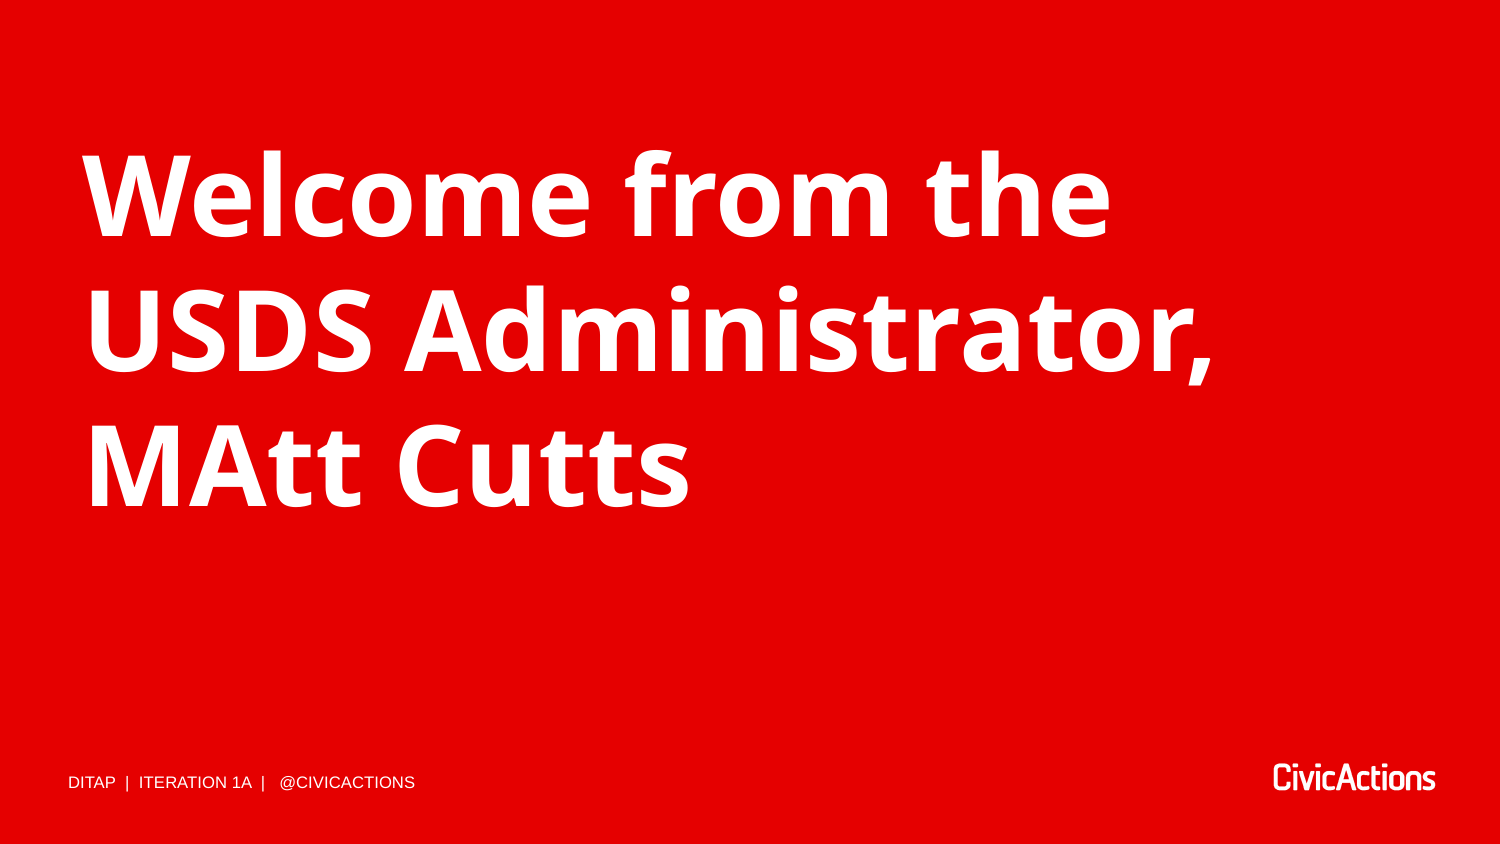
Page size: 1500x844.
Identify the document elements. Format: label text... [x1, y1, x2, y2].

title Welcome from the USDS Administrator, MAtt Cutts [73, 114, 1354, 470]
picture [1271, 758, 1438, 795]
